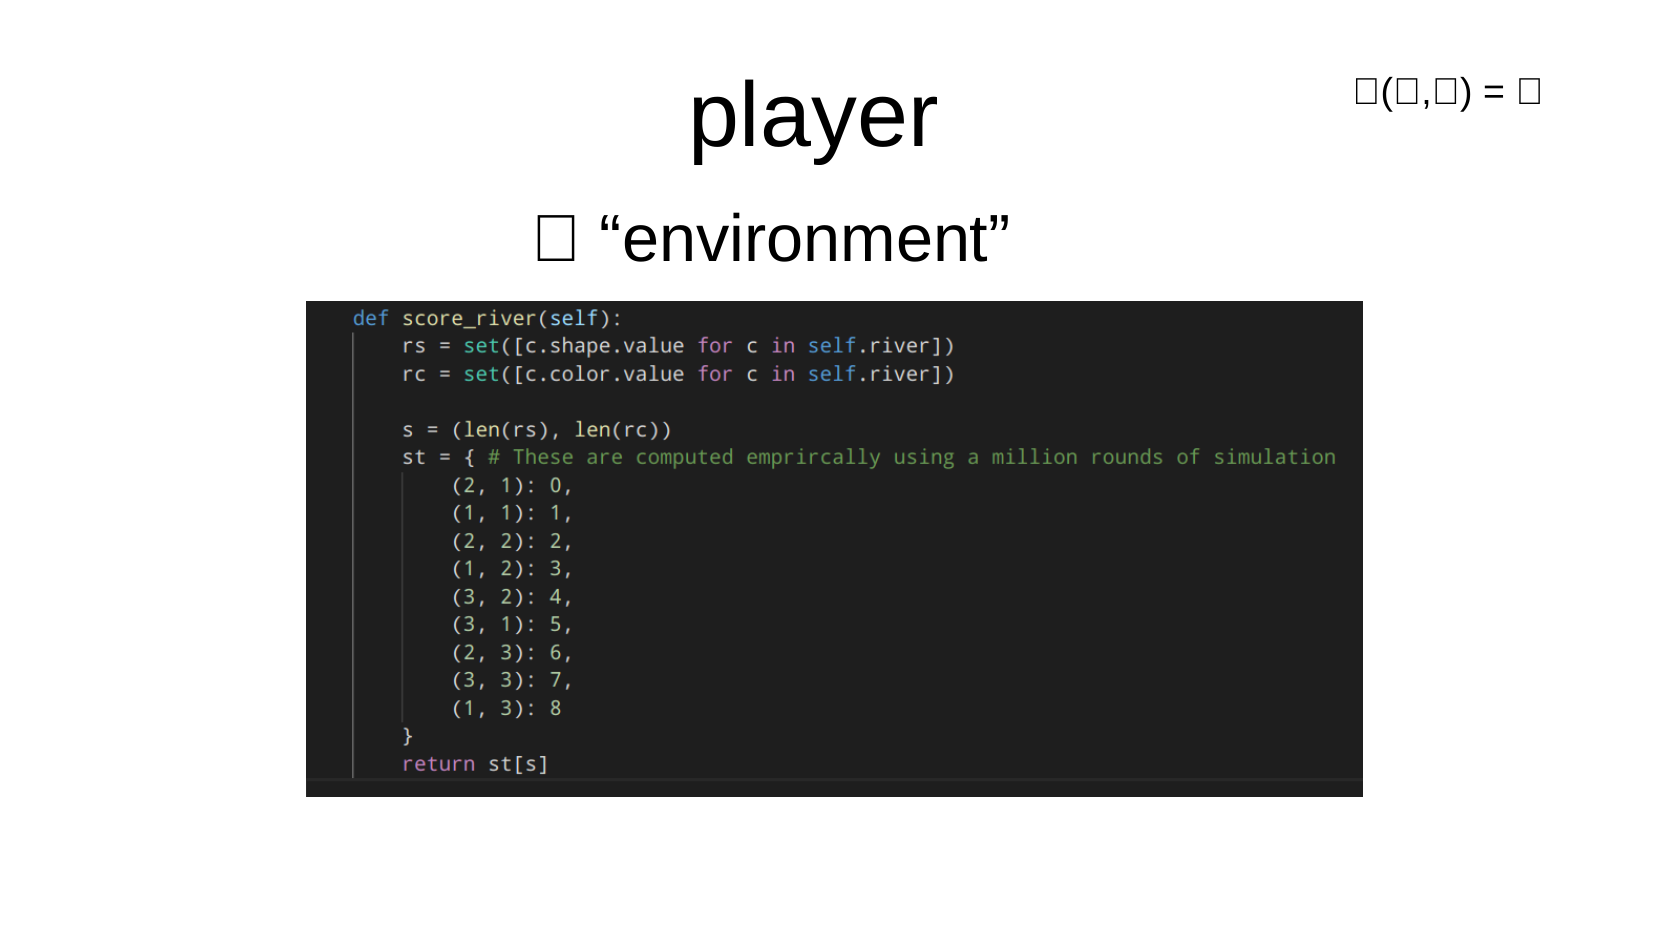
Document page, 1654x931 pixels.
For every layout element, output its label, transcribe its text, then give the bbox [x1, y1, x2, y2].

list 🌳 “environment” [460, 200, 1193, 301]
title player [82, 37, 1571, 193]
picture [306, 301, 1363, 797]
text_box 👀(🧠,🌳) = 💪 [1266, 63, 1633, 121]
